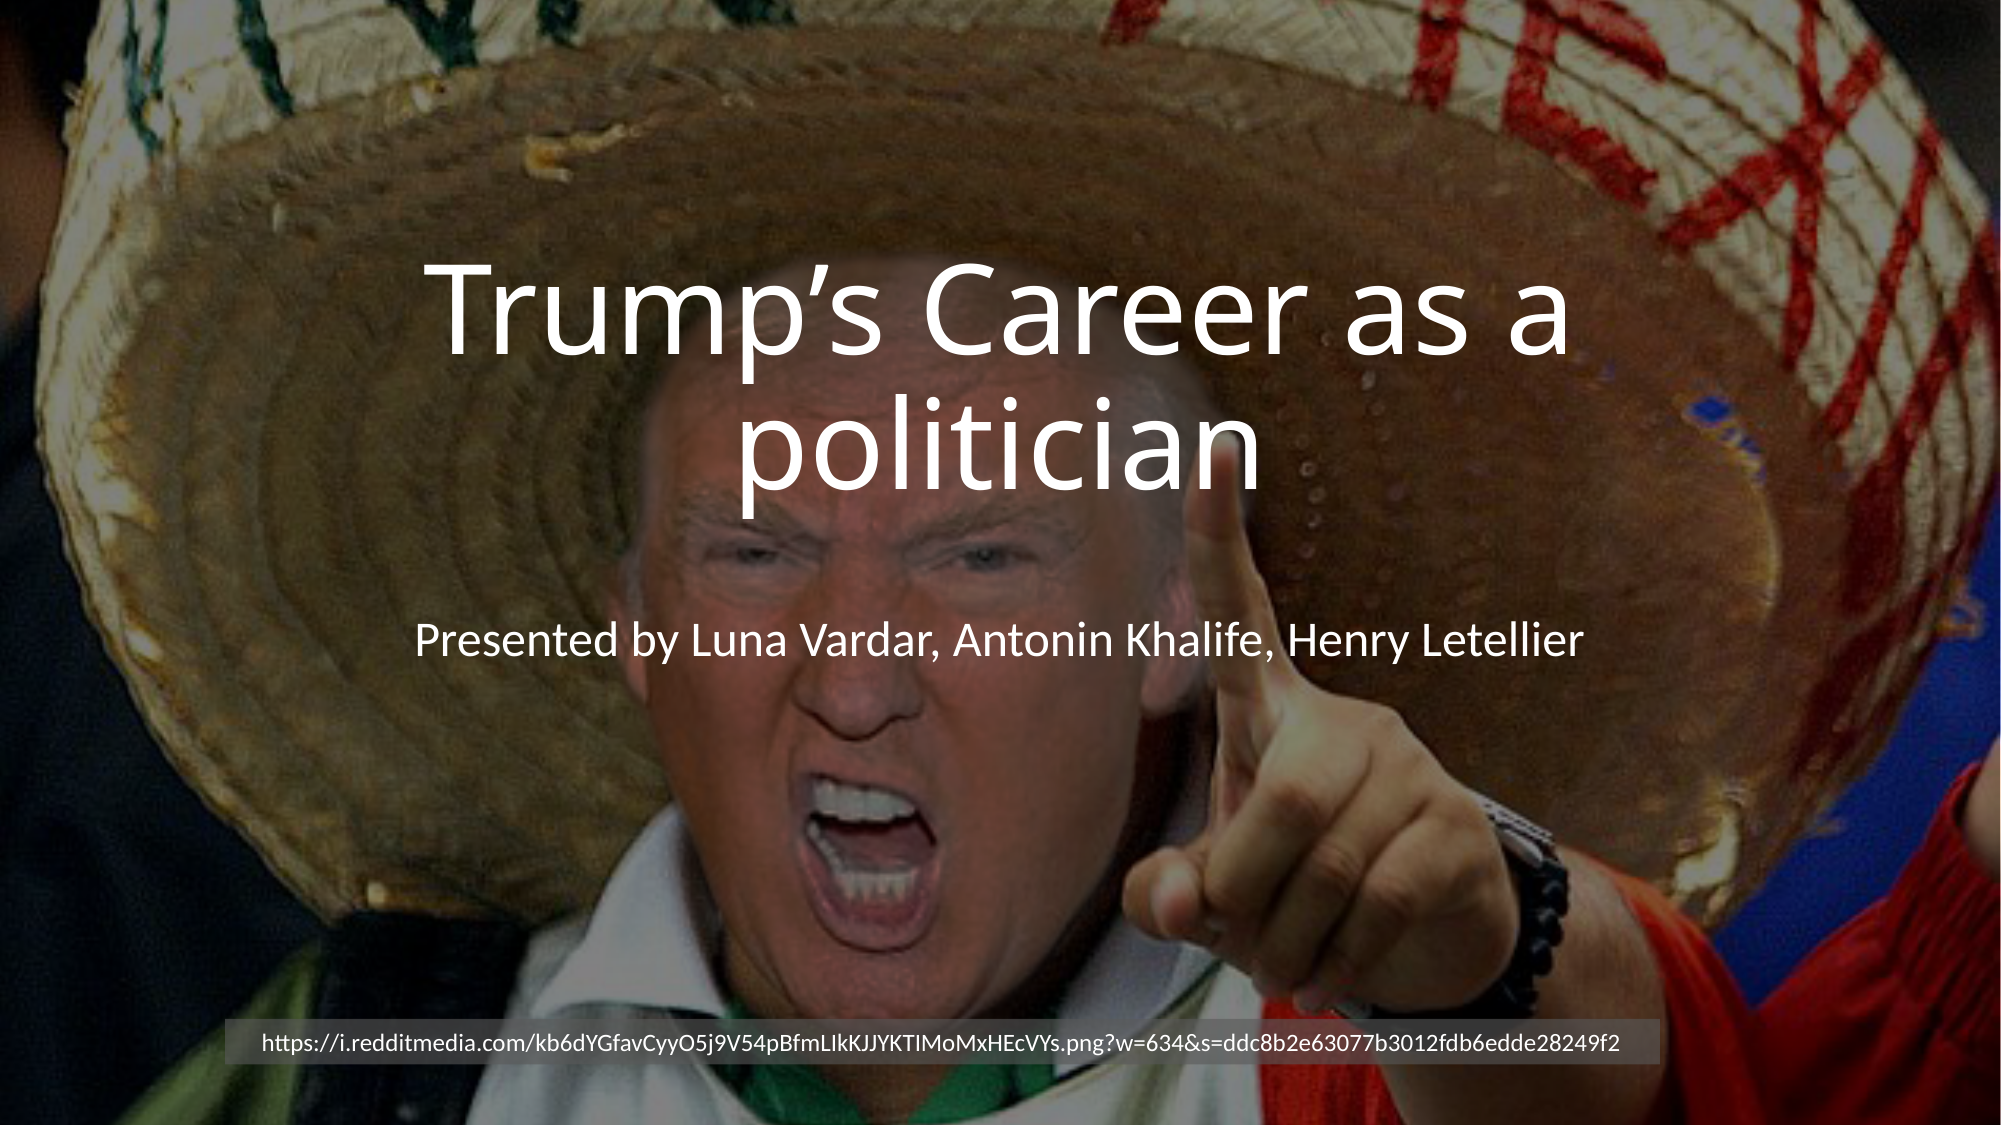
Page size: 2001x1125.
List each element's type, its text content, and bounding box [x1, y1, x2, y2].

subtitle Presented by Luna Vardar, Antonin Khalife, Henry Letellier [249, 605, 1750, 786]
title Trump’s Career as a politician [249, 48, 1750, 525]
picture [0, 0, 2000, 1125]
text_box https://i.redditmedia.com/kb6dYGfavCyyO5j9V54pBfmLIkKJJYKTIMoMxHEcVYs.png?w=634&s=ddc8b2e63077b3012fdb6edde28249f2 [225, 1018, 1660, 1065]
